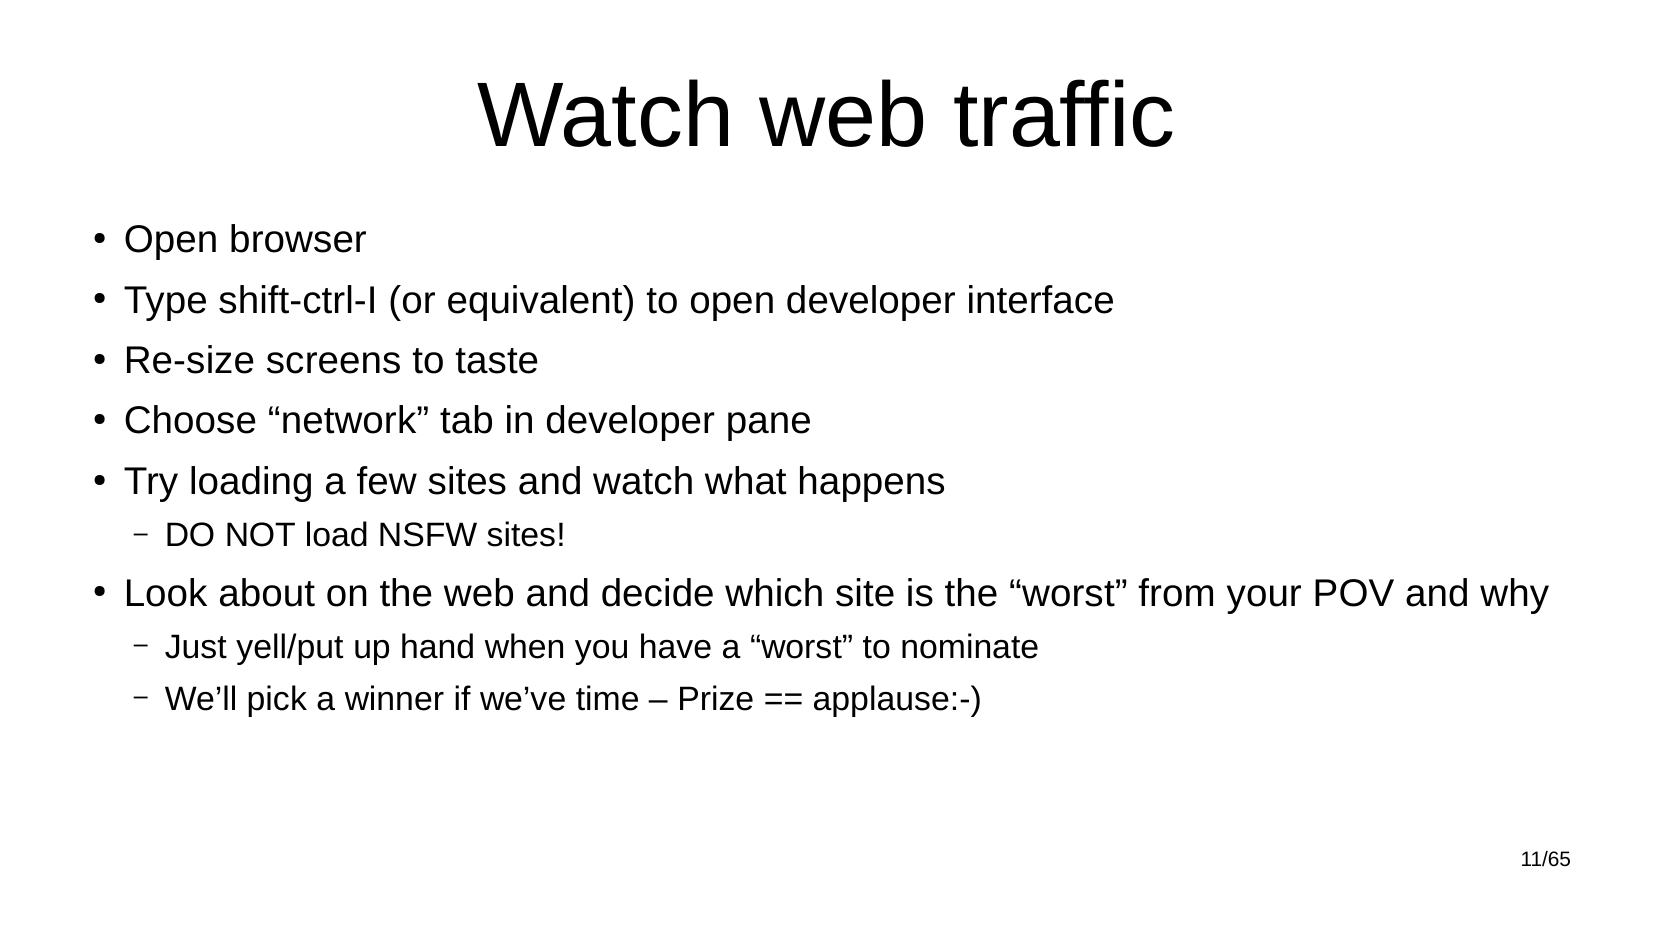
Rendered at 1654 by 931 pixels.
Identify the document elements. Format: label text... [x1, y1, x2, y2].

list Open browser Type shift-ctrl-I (or equivalent) to open developer interface Re-size screens to taste Choose “network” tab in developer pane Try loading a few sites and watch what happens DO NOT load NSFW sites! Look about on the web and decide which site is the “worst” from your POV and why Just yell/put up hand when you have a “worst” to nominate We’ll pick a winner if we’ve time – Prize == applause:-) [82, 217, 1571, 758]
title Watch web traffic [82, 37, 1571, 193]
